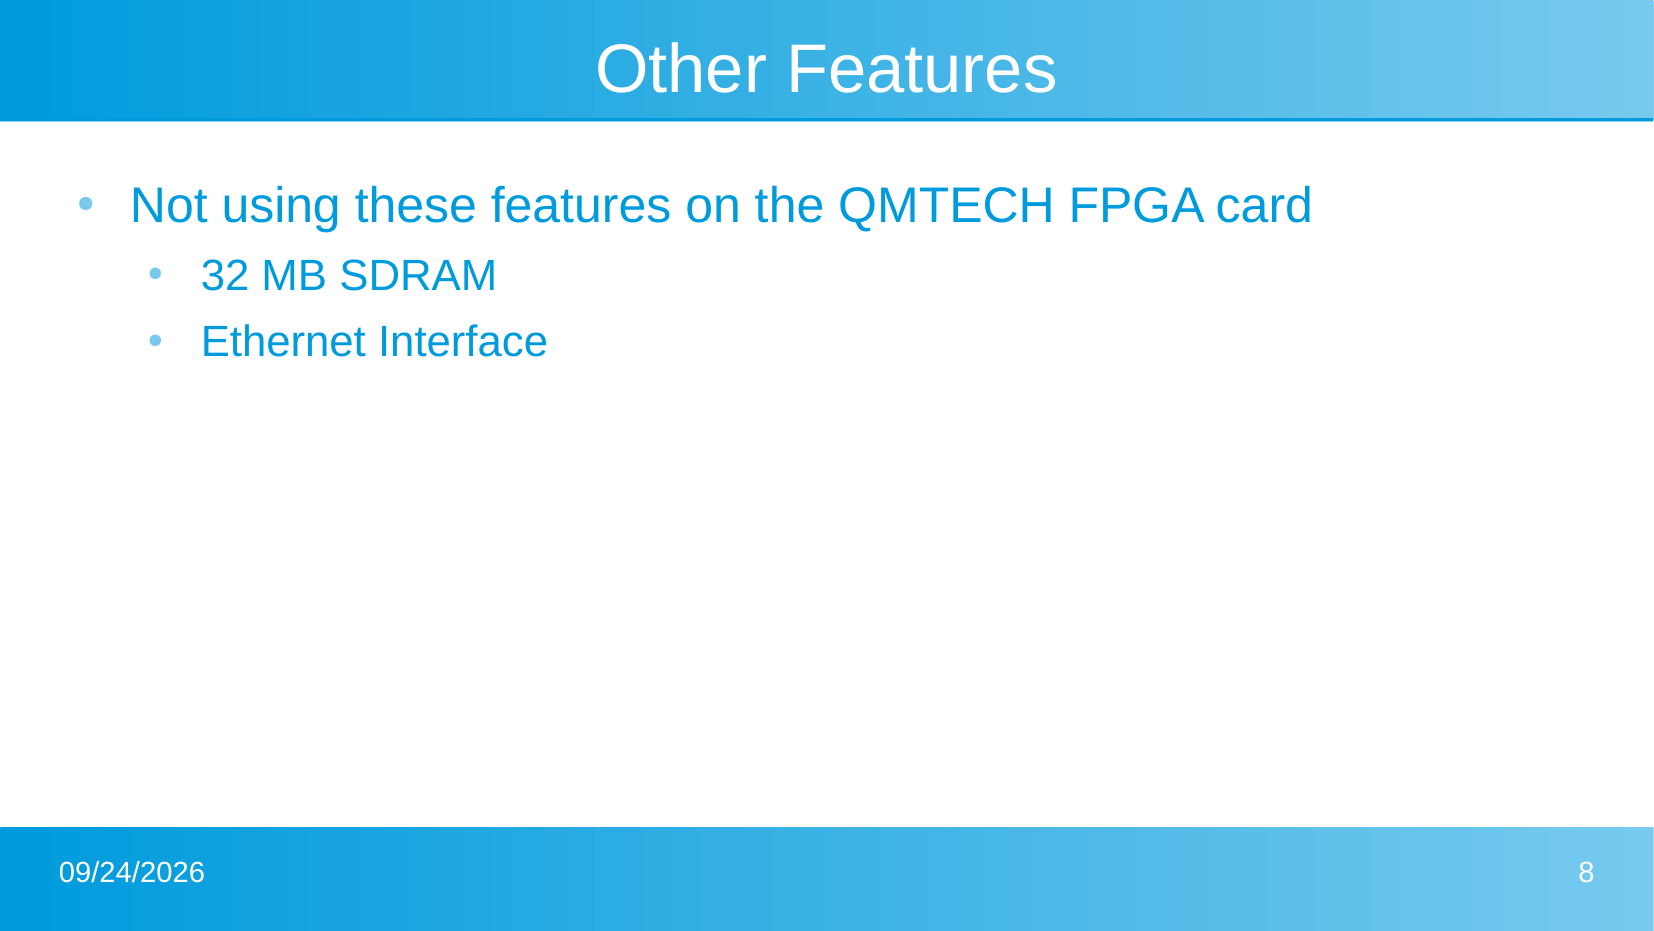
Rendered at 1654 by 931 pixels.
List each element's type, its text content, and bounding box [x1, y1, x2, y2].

list Not using these features on the QMTECH FPGA card 32 MB SDRAM Ethernet Interface [59, 177, 1595, 768]
title Other Features [59, 29, 1595, 108]
